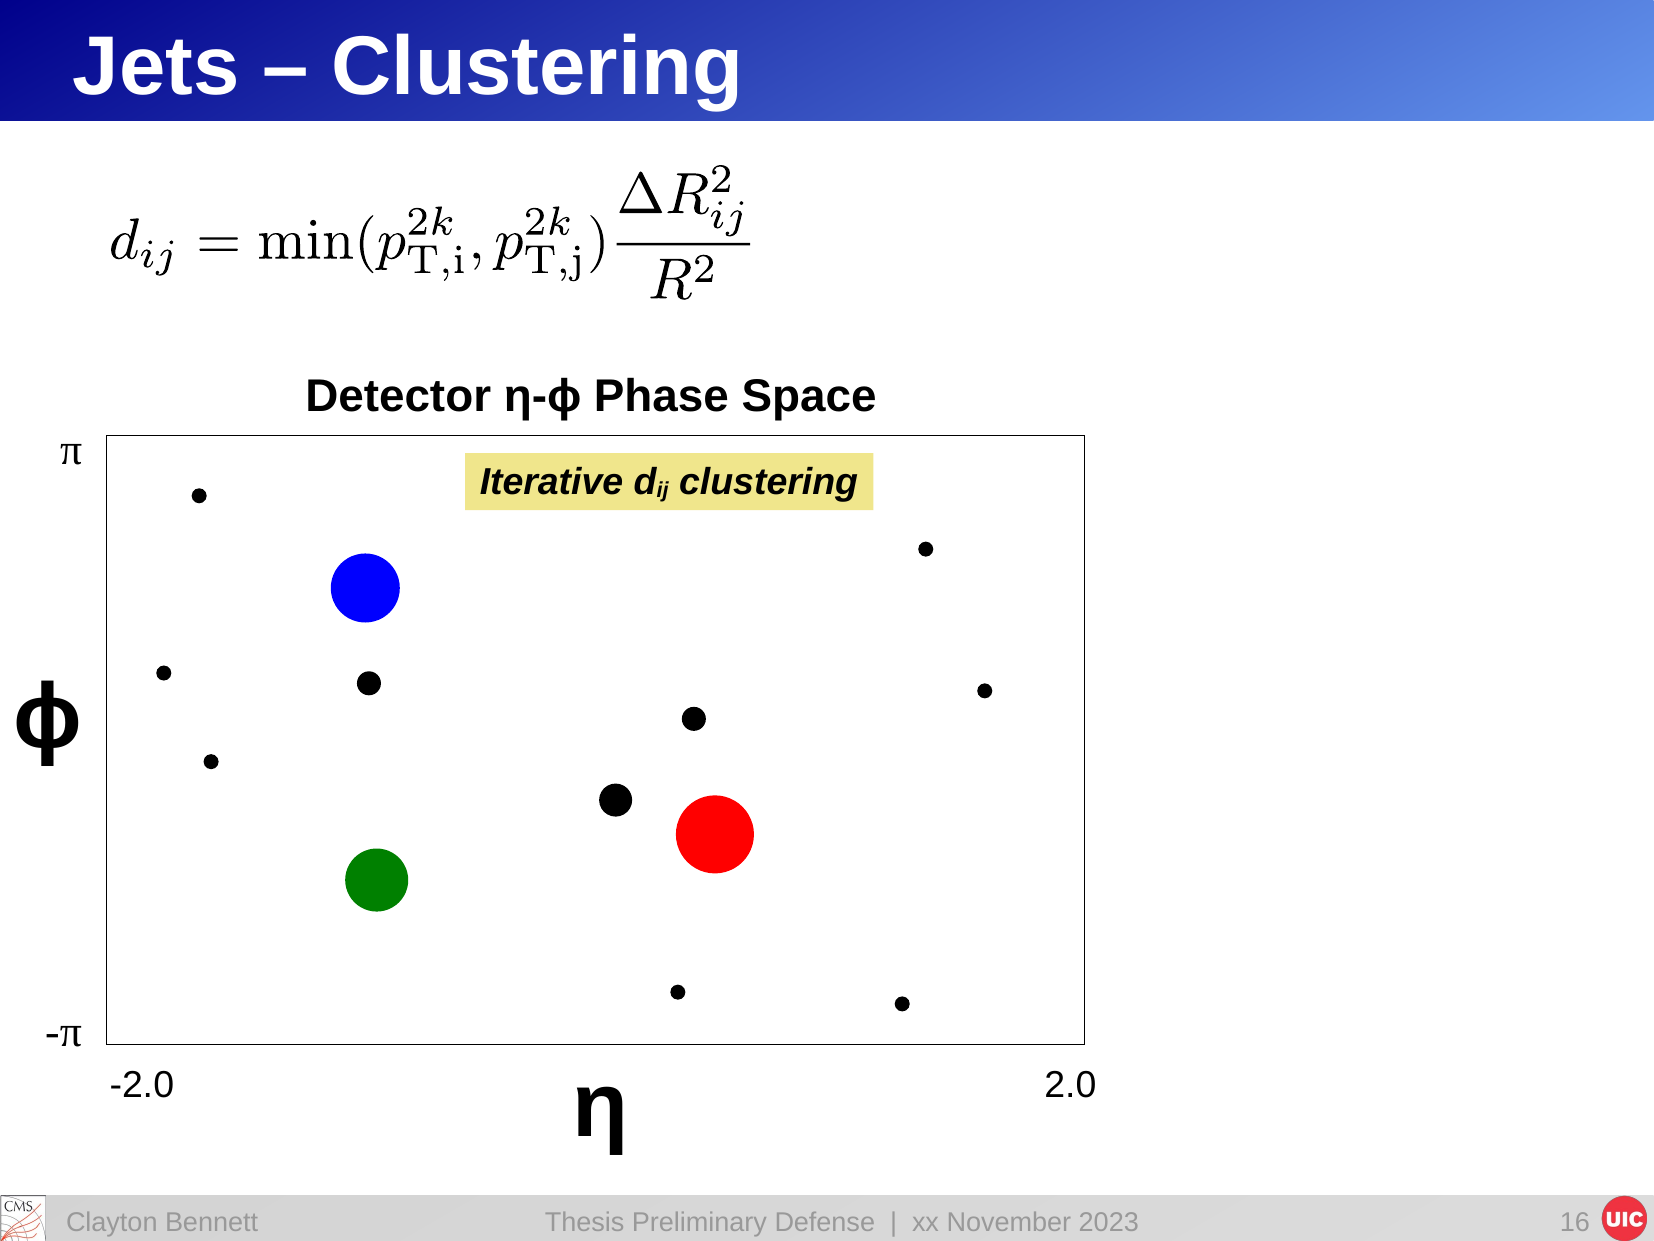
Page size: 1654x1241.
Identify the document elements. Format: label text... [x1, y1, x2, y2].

text_box [356, 671, 381, 696]
text_box [670, 984, 686, 1000]
text_box [156, 665, 172, 681]
picture [0, 1195, 46, 1241]
text_box [918, 541, 934, 557]
text_box [191, 488, 207, 504]
text_box <number> [1545, 1200, 1654, 1241]
text_box 2.0 [1029, 1056, 1139, 1156]
text_box Detector η-ɸ Phase Space [290, 362, 942, 481]
text_box Iterative dij clustering [465, 453, 874, 511]
text_box [599, 783, 633, 817]
text_box [330, 553, 400, 623]
text_box -π [30, 999, 154, 1112]
text_box [111, 165, 751, 300]
text_box ɸ [0, 656, 78, 774]
text_box Thesis Preliminary Defense | xx November 2023 [530, 1200, 1152, 1241]
text_box [977, 683, 993, 699]
text_box [203, 754, 219, 770]
picture [1601, 1195, 1647, 1200]
text_box [46, 1195, 1601, 1241]
text_box η [558, 1046, 627, 1164]
text_box [894, 996, 910, 1012]
text_box [681, 706, 706, 731]
text_box Jets – Clustering [58, 11, 1093, 136]
text_box -2.0 [94, 1056, 284, 1198]
text_box [0, 0, 1654, 121]
text_box Clayton Bennett [51, 1200, 274, 1241]
text_box π [45, 418, 132, 482]
text_box [345, 848, 409, 912]
text_box [675, 795, 754, 874]
